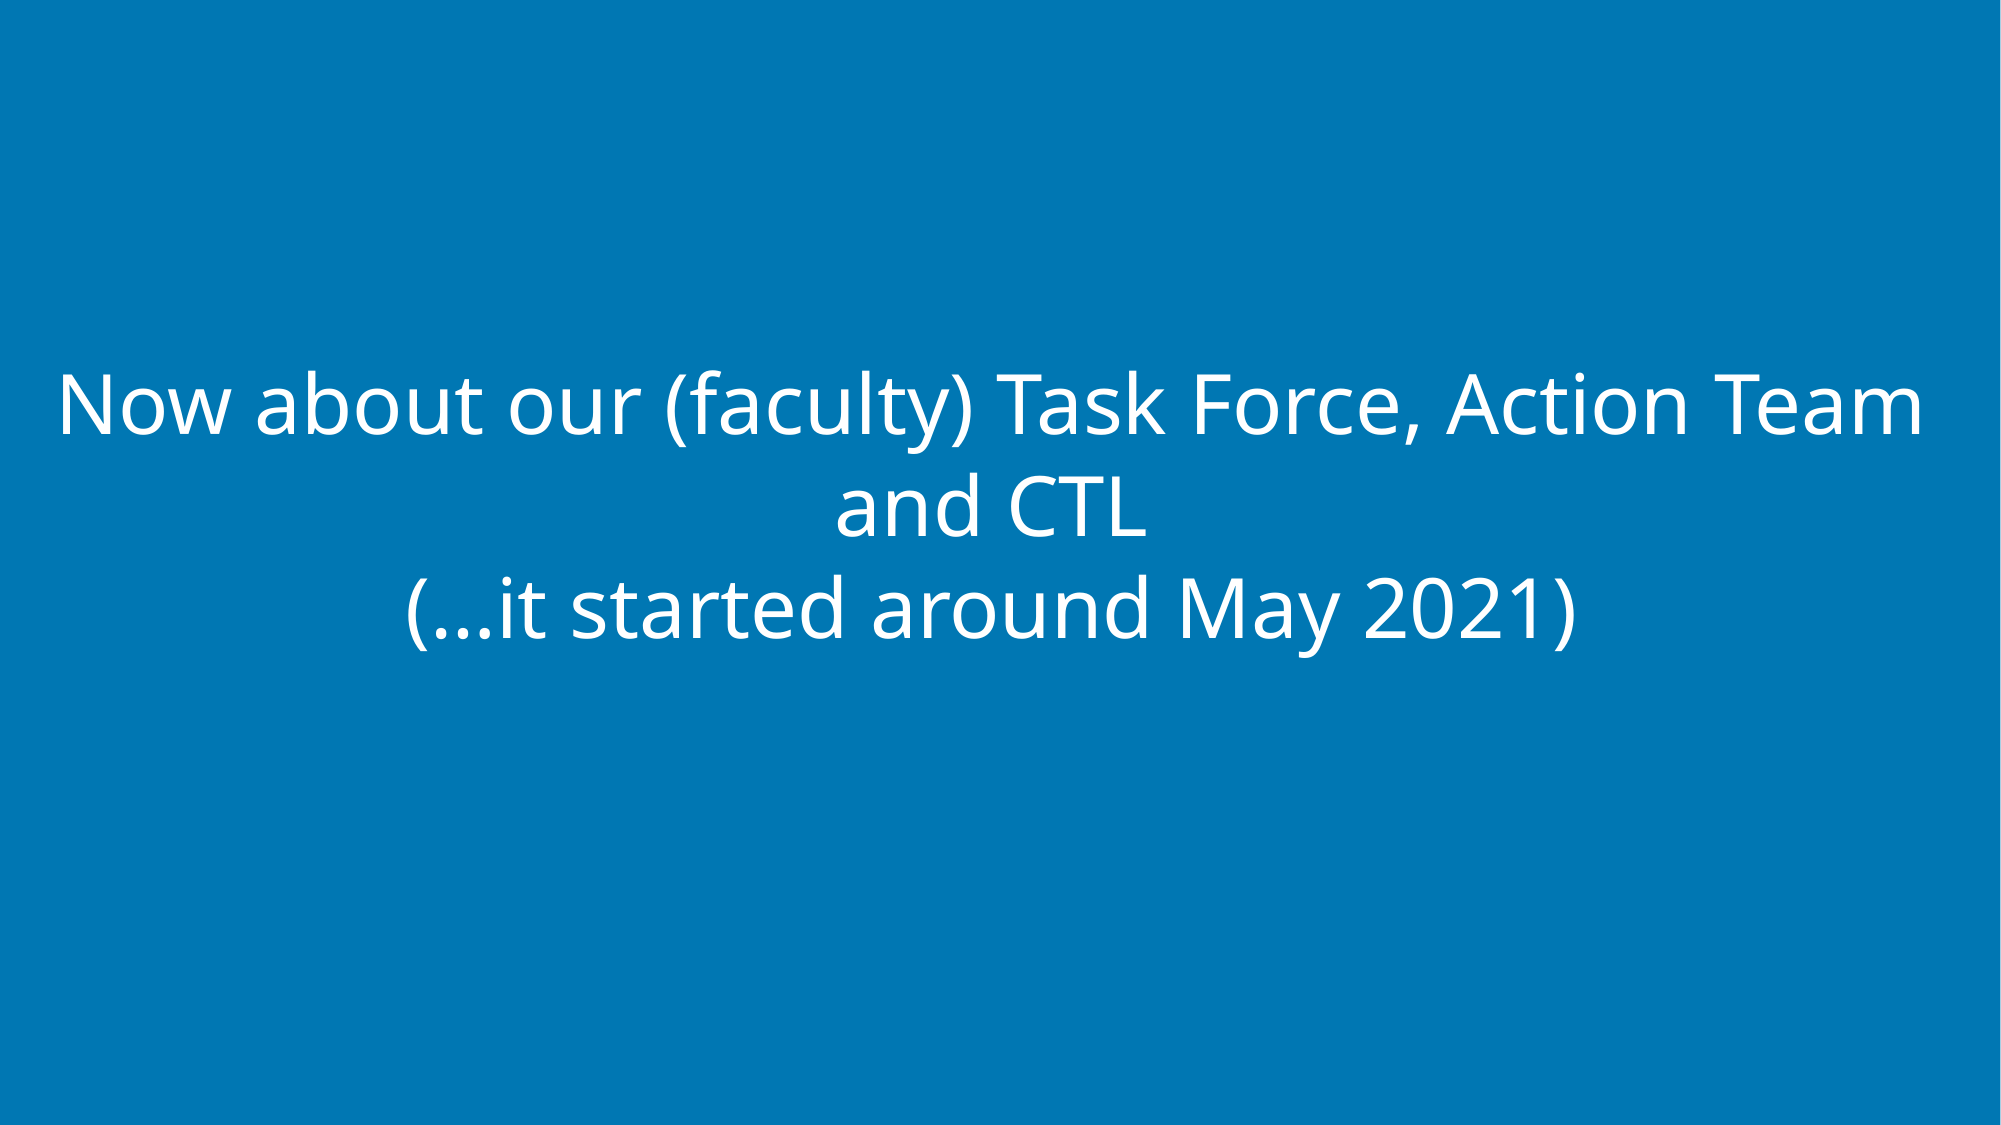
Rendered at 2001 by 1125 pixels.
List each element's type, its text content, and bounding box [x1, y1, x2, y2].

list Now about our (faculty) Task Force, Action Team and CTL (…it started around May 2021) [20, 72, 1963, 1053]
